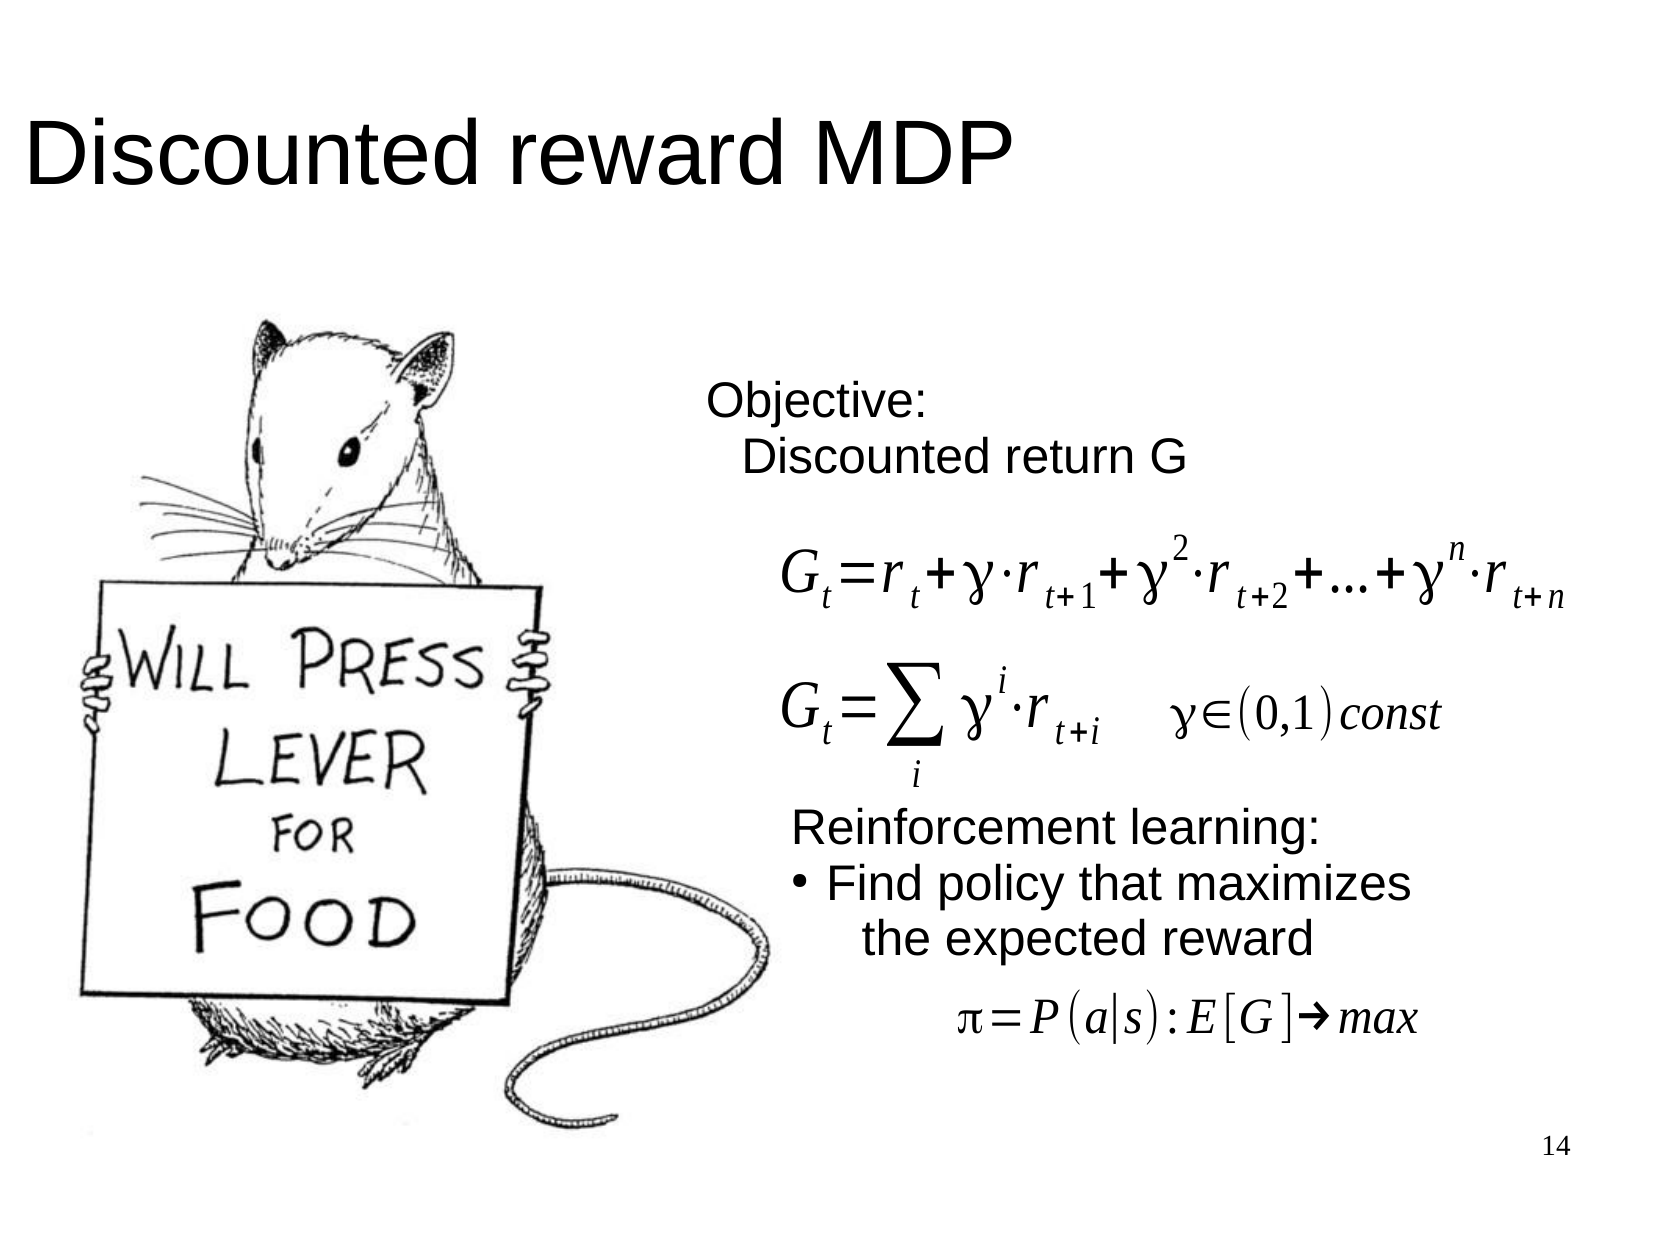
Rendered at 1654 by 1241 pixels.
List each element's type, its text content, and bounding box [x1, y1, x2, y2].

text_box Objective: Discounted return G [670, 371, 1654, 541]
chart [945, 985, 1432, 1047]
picture [0, 250, 791, 1241]
text_box Reinforcement learning: Find policy that maximizes the expected reward [755, 798, 1654, 968]
chart [765, 655, 1114, 796]
chart [765, 523, 1579, 616]
chart [1155, 681, 1456, 743]
title Discounted reward MDP [23, 49, 1512, 257]
